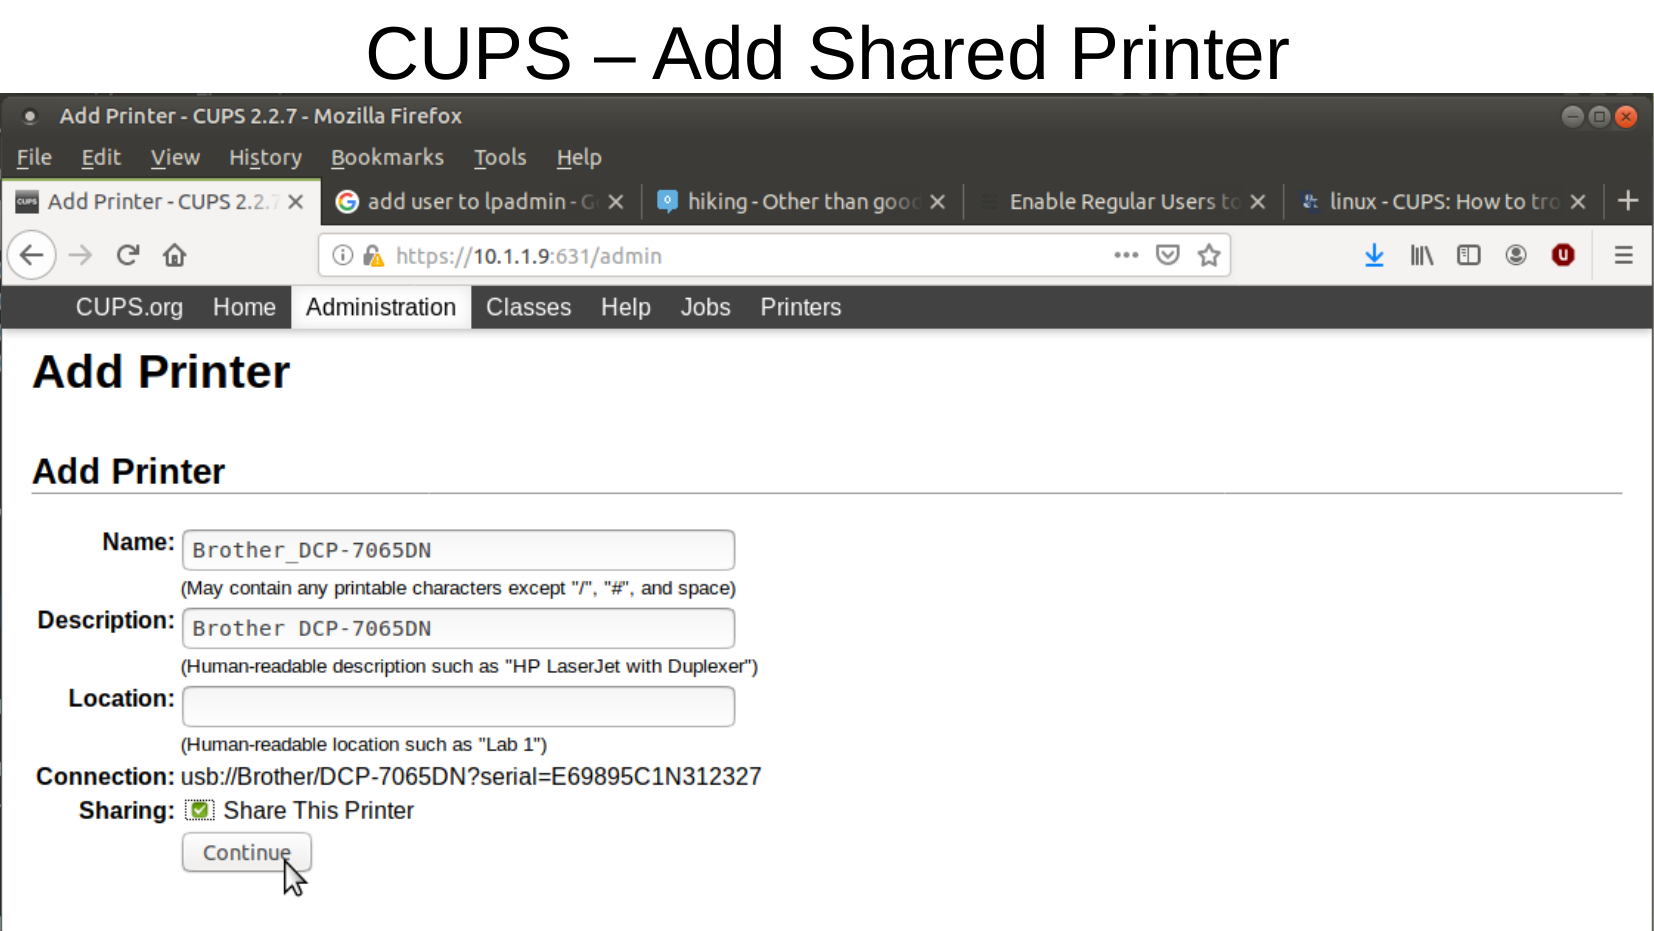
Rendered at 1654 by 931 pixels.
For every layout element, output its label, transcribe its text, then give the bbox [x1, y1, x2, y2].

picture [0, 93, 1654, 931]
title CUPS – Add Shared Printer [94, 11, 1583, 93]
